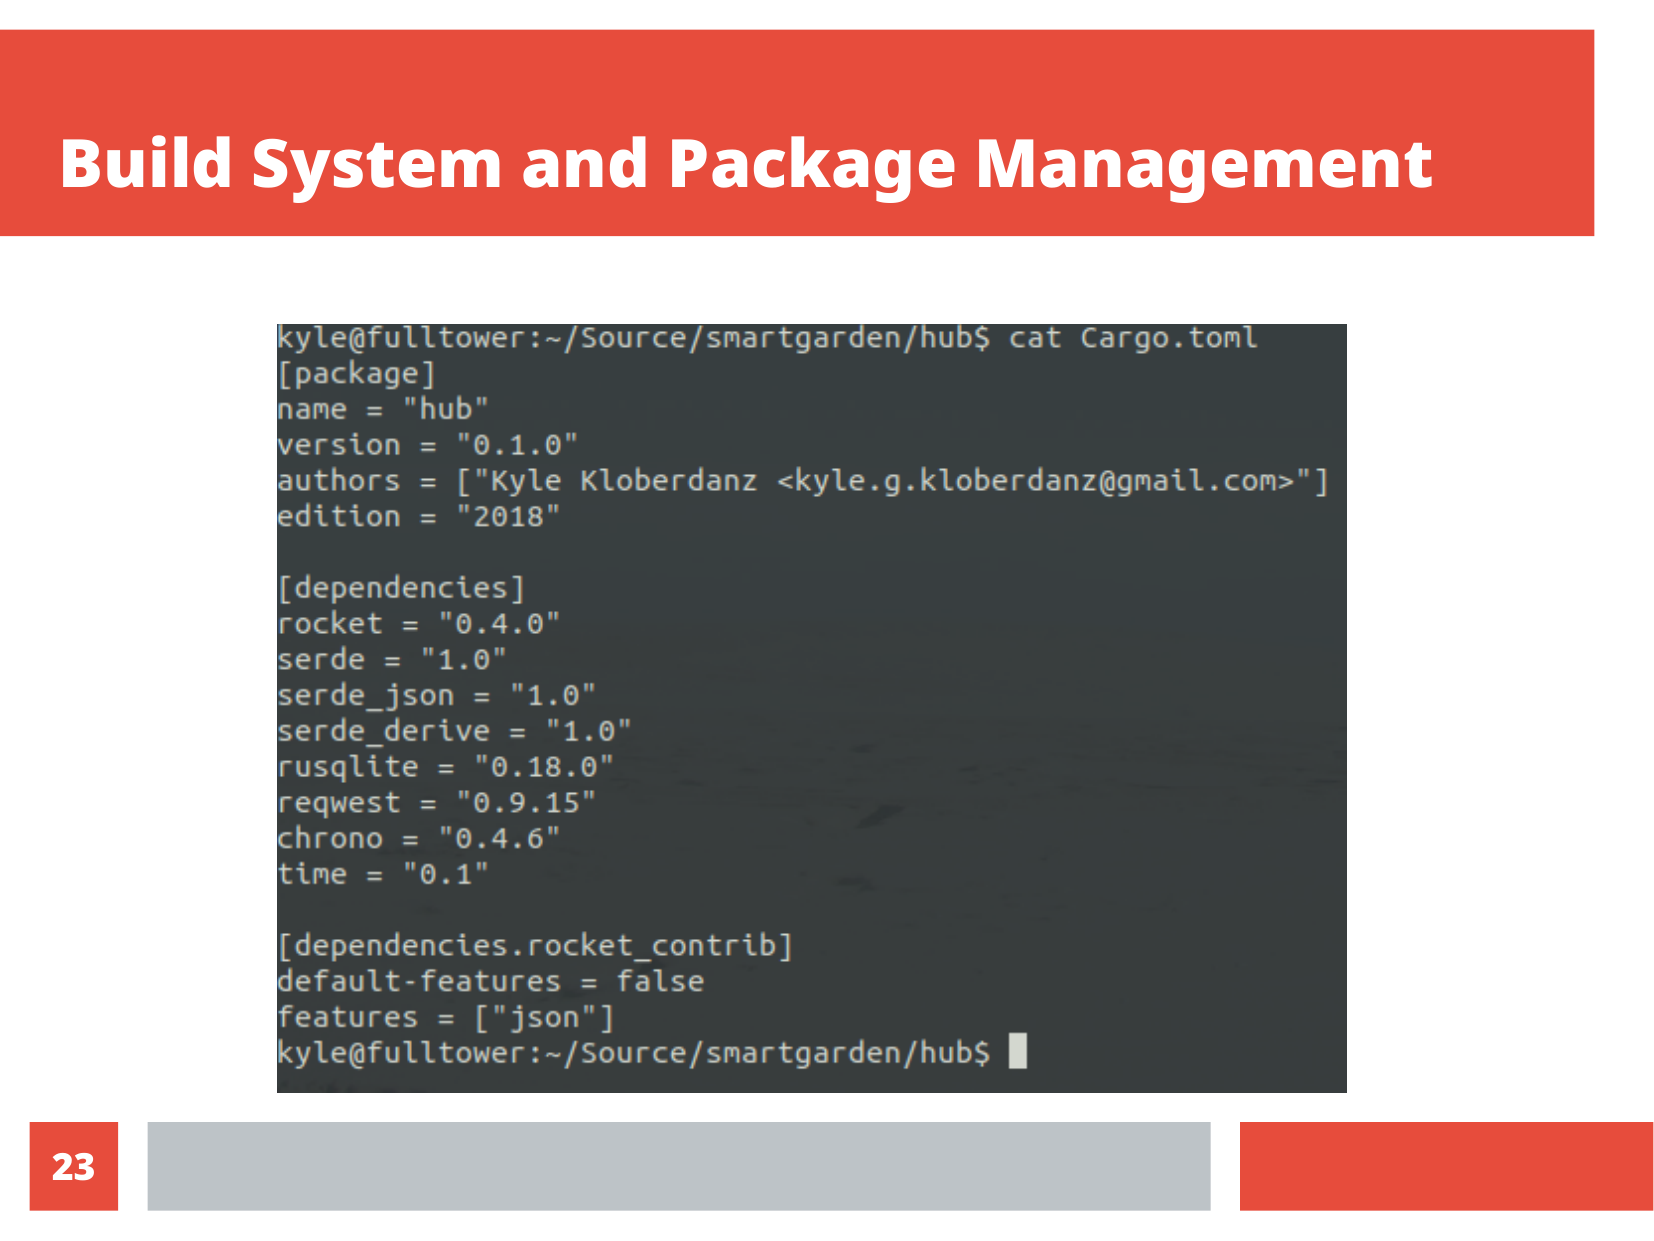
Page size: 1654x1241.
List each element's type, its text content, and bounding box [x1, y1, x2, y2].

picture [277, 324, 1347, 1093]
title Build System and Package Management [59, 59, 1595, 207]
